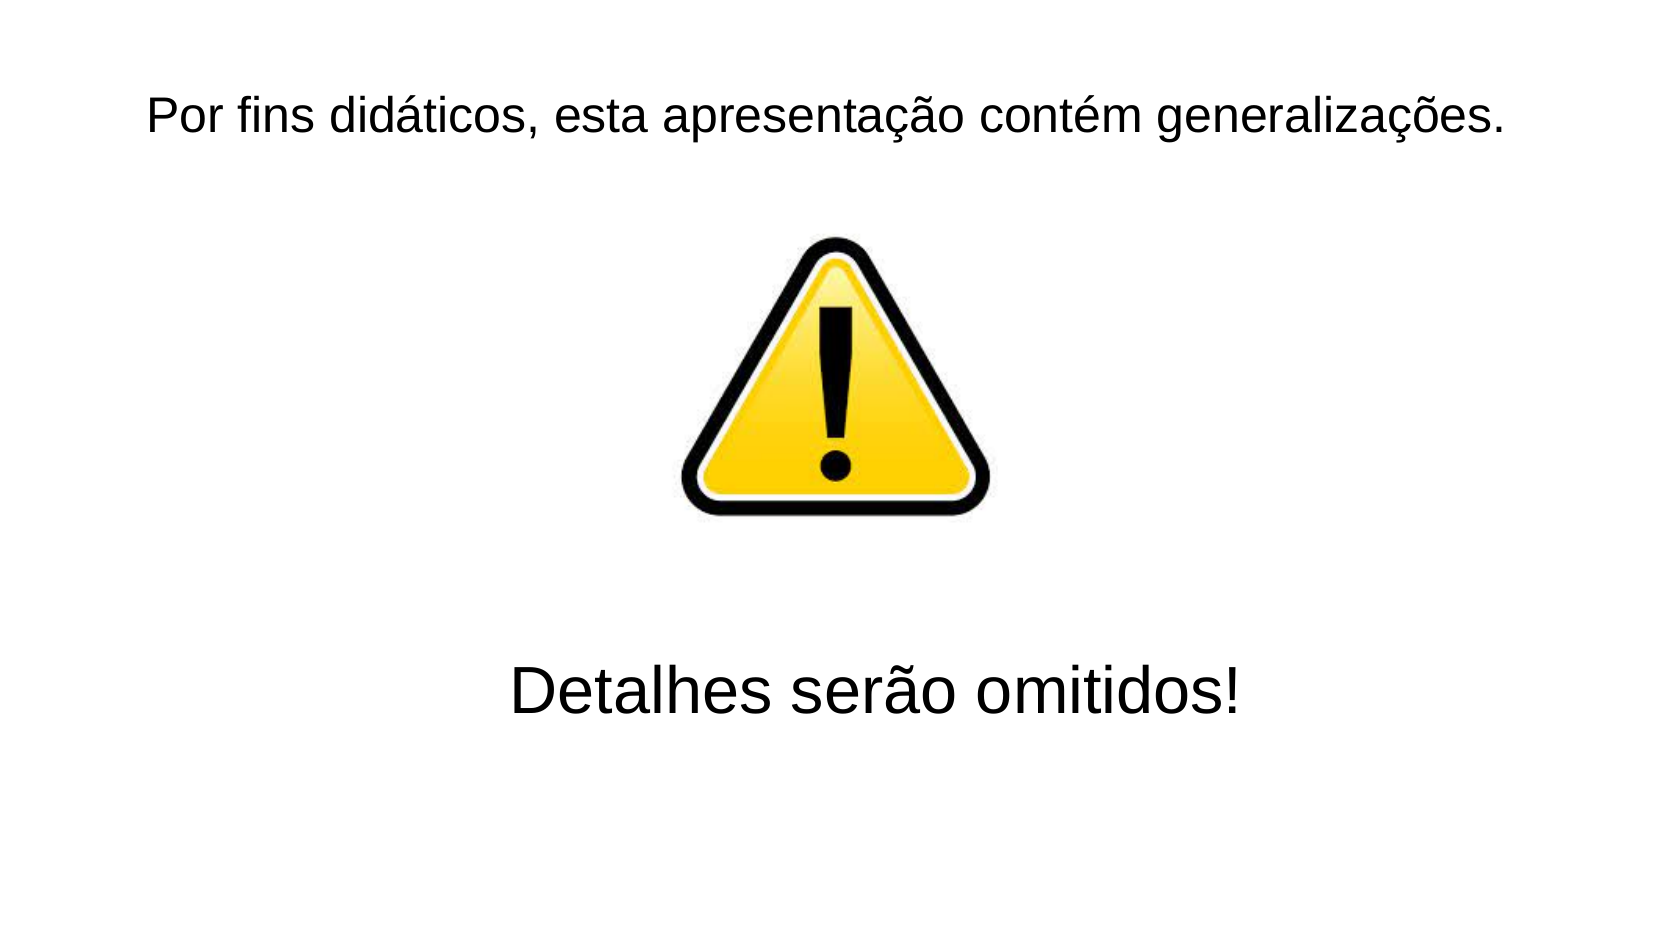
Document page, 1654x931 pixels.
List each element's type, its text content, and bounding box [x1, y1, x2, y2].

picture [660, 209, 1012, 562]
text_box Detalhes serão omitidos! [495, 645, 1258, 736]
title Por fins didáticos, esta apresentação contém generalizações. [82, 37, 1571, 193]
